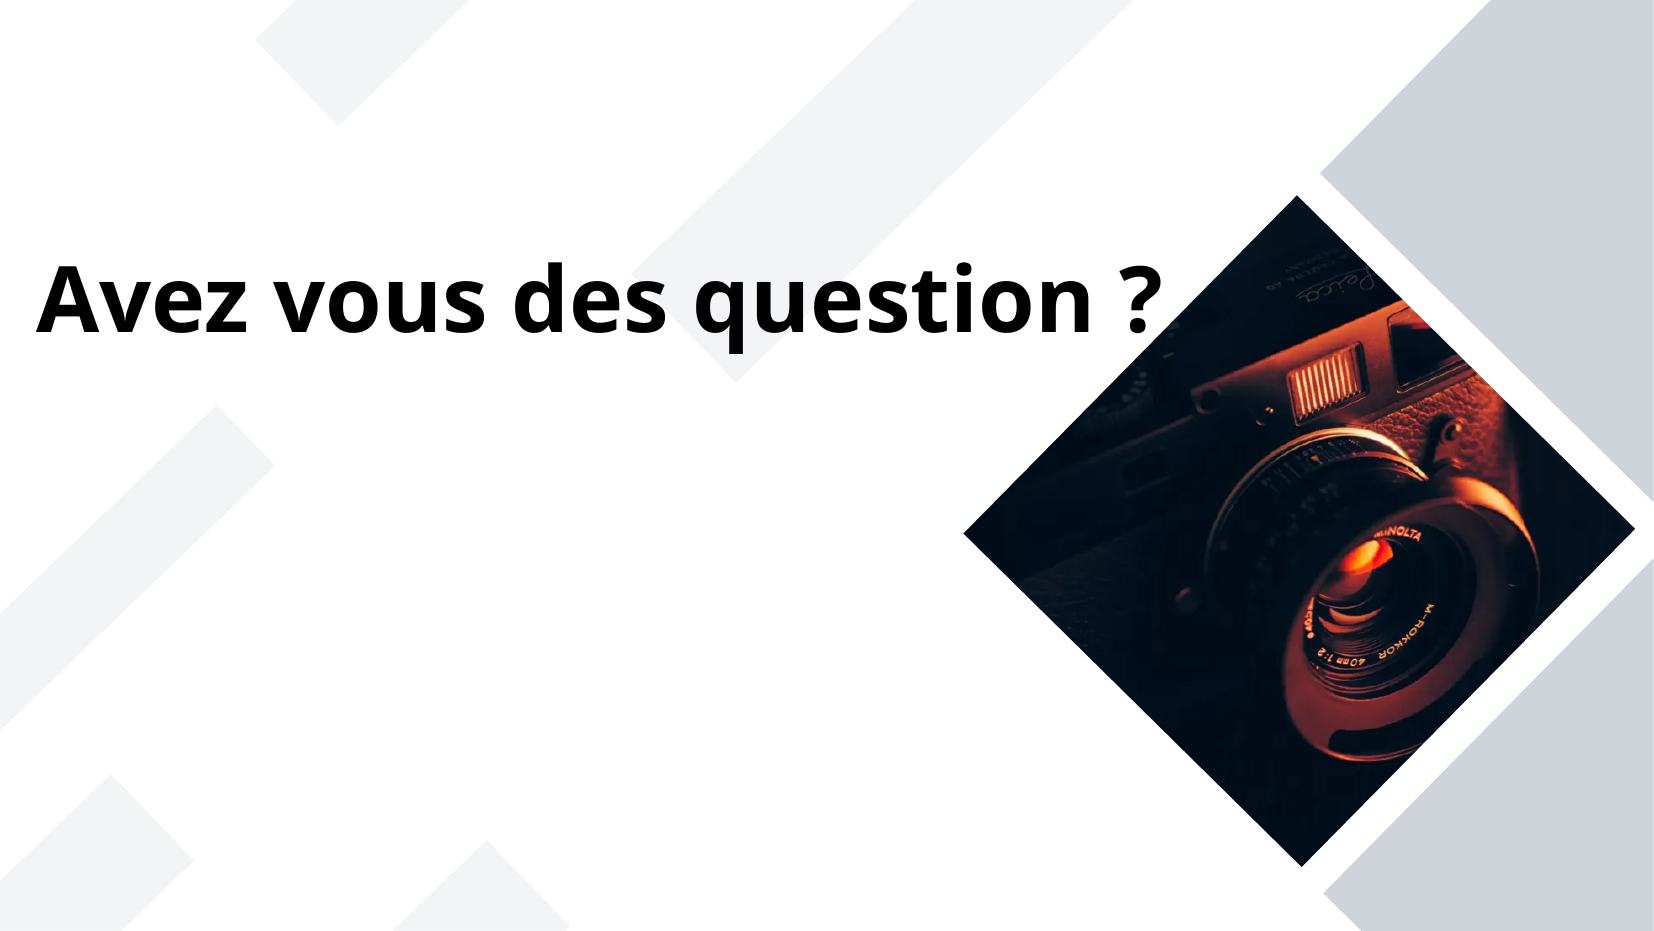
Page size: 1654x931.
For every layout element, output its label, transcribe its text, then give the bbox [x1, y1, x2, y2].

title Avez vous des question ? [0, 219, 1201, 376]
text_box [963, 195, 1636, 867]
